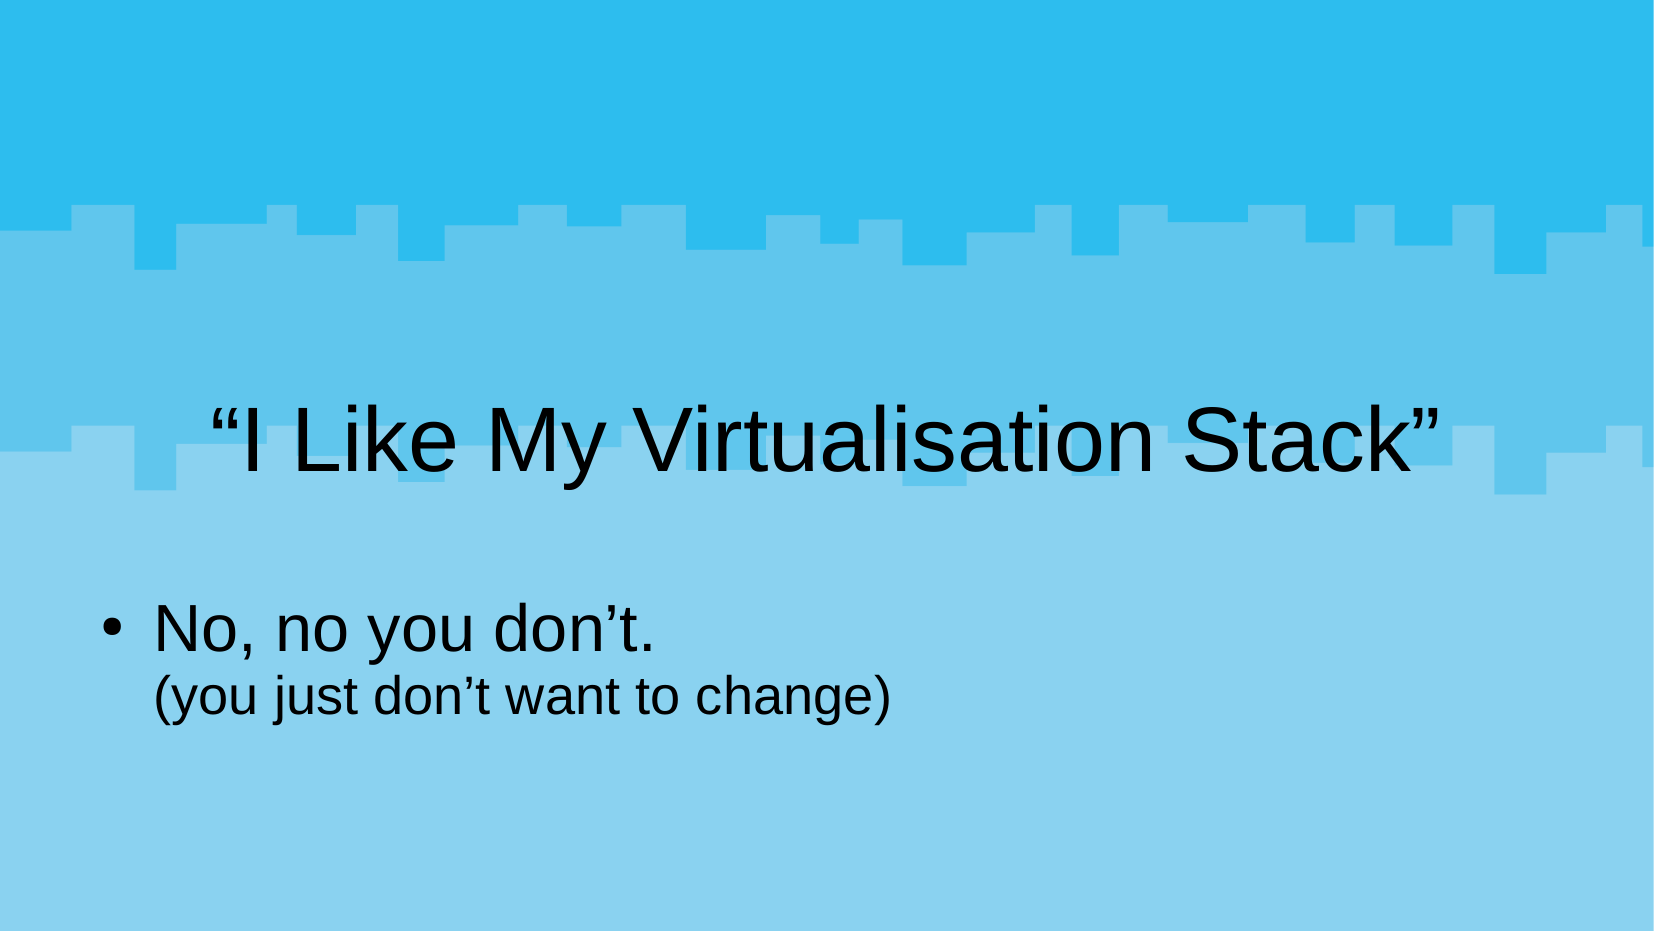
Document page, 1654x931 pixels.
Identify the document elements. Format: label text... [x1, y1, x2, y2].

title “I Like My Virtualisation Stack” [82, 361, 1571, 518]
list No, no you don’t. (you just don’t want to change) [82, 590, 1595, 798]
picture [0, 0, 1654, 931]
